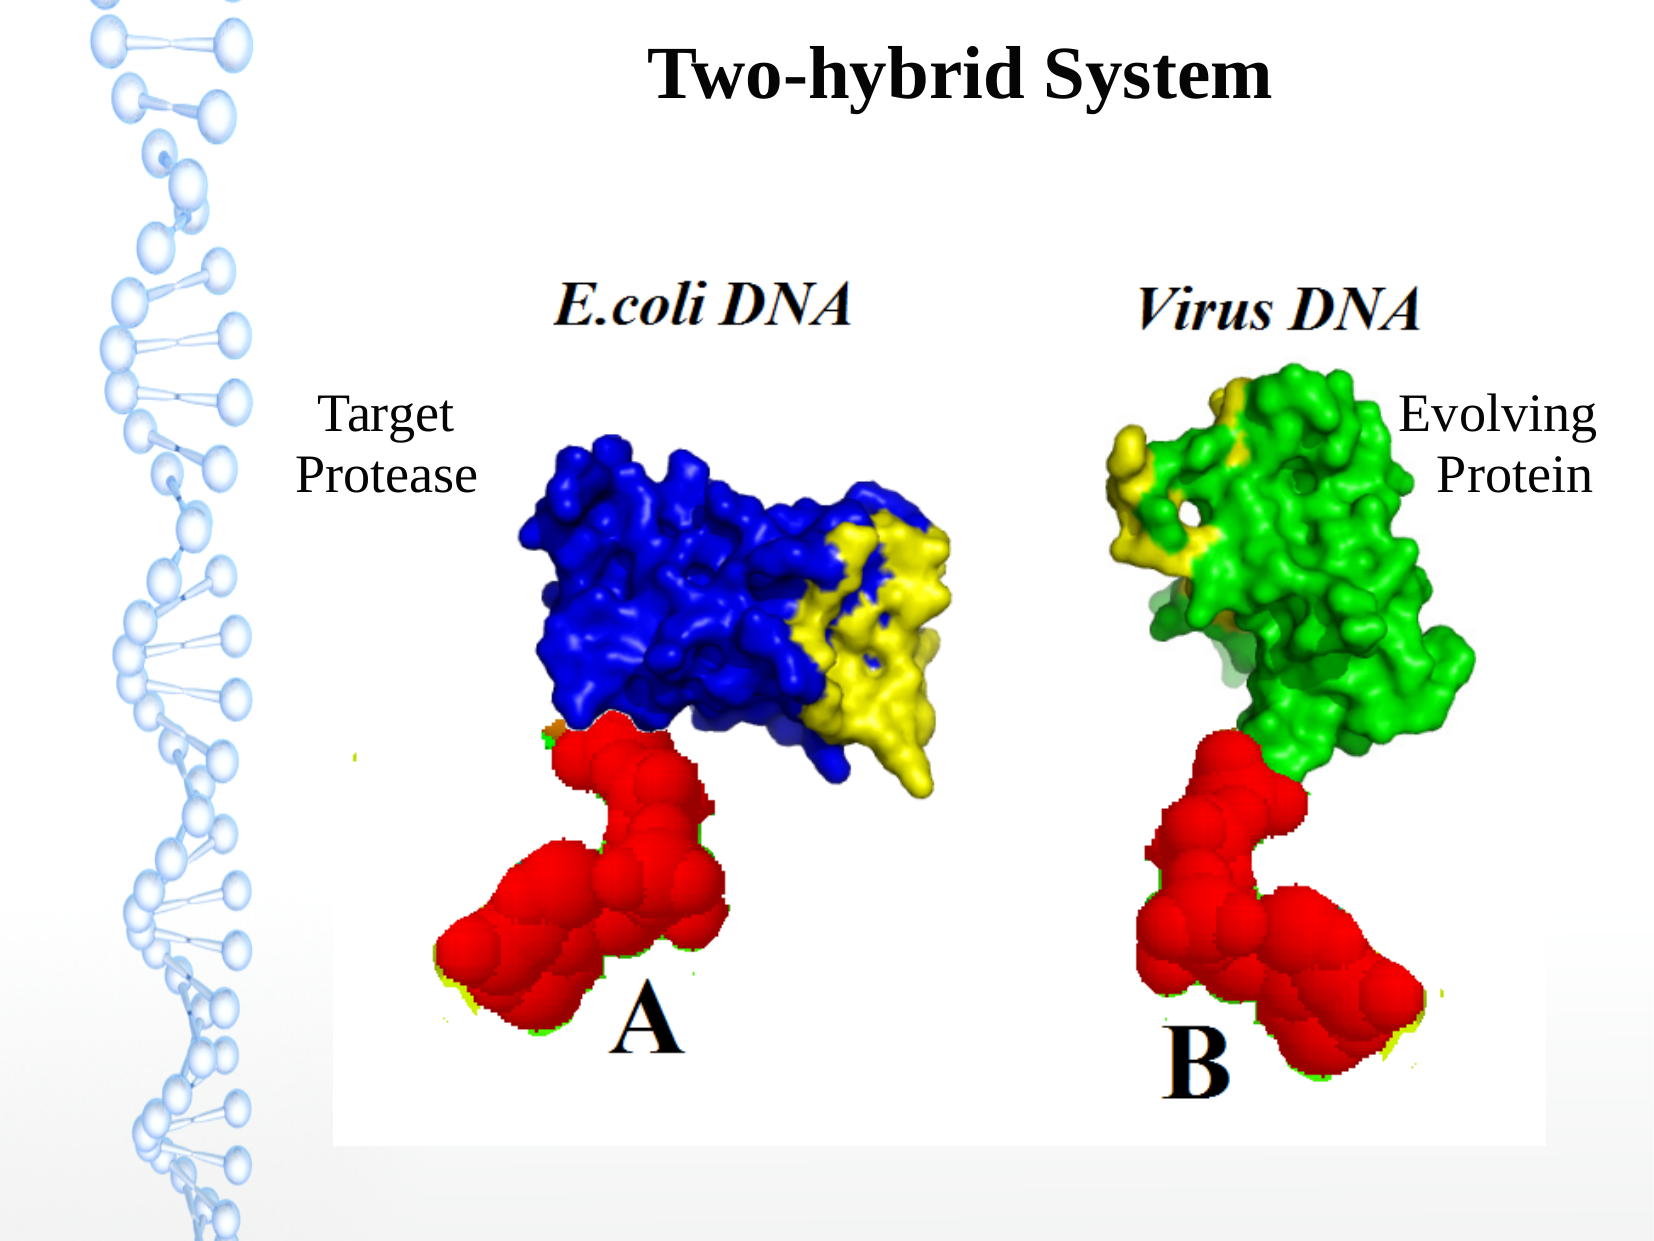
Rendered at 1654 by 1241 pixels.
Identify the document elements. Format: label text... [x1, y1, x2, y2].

picture [0, 0, 1654, 1241]
title Two-hybrid System [375, 10, 1546, 136]
title Target Evolving Protease Protein [255, 362, 1636, 526]
